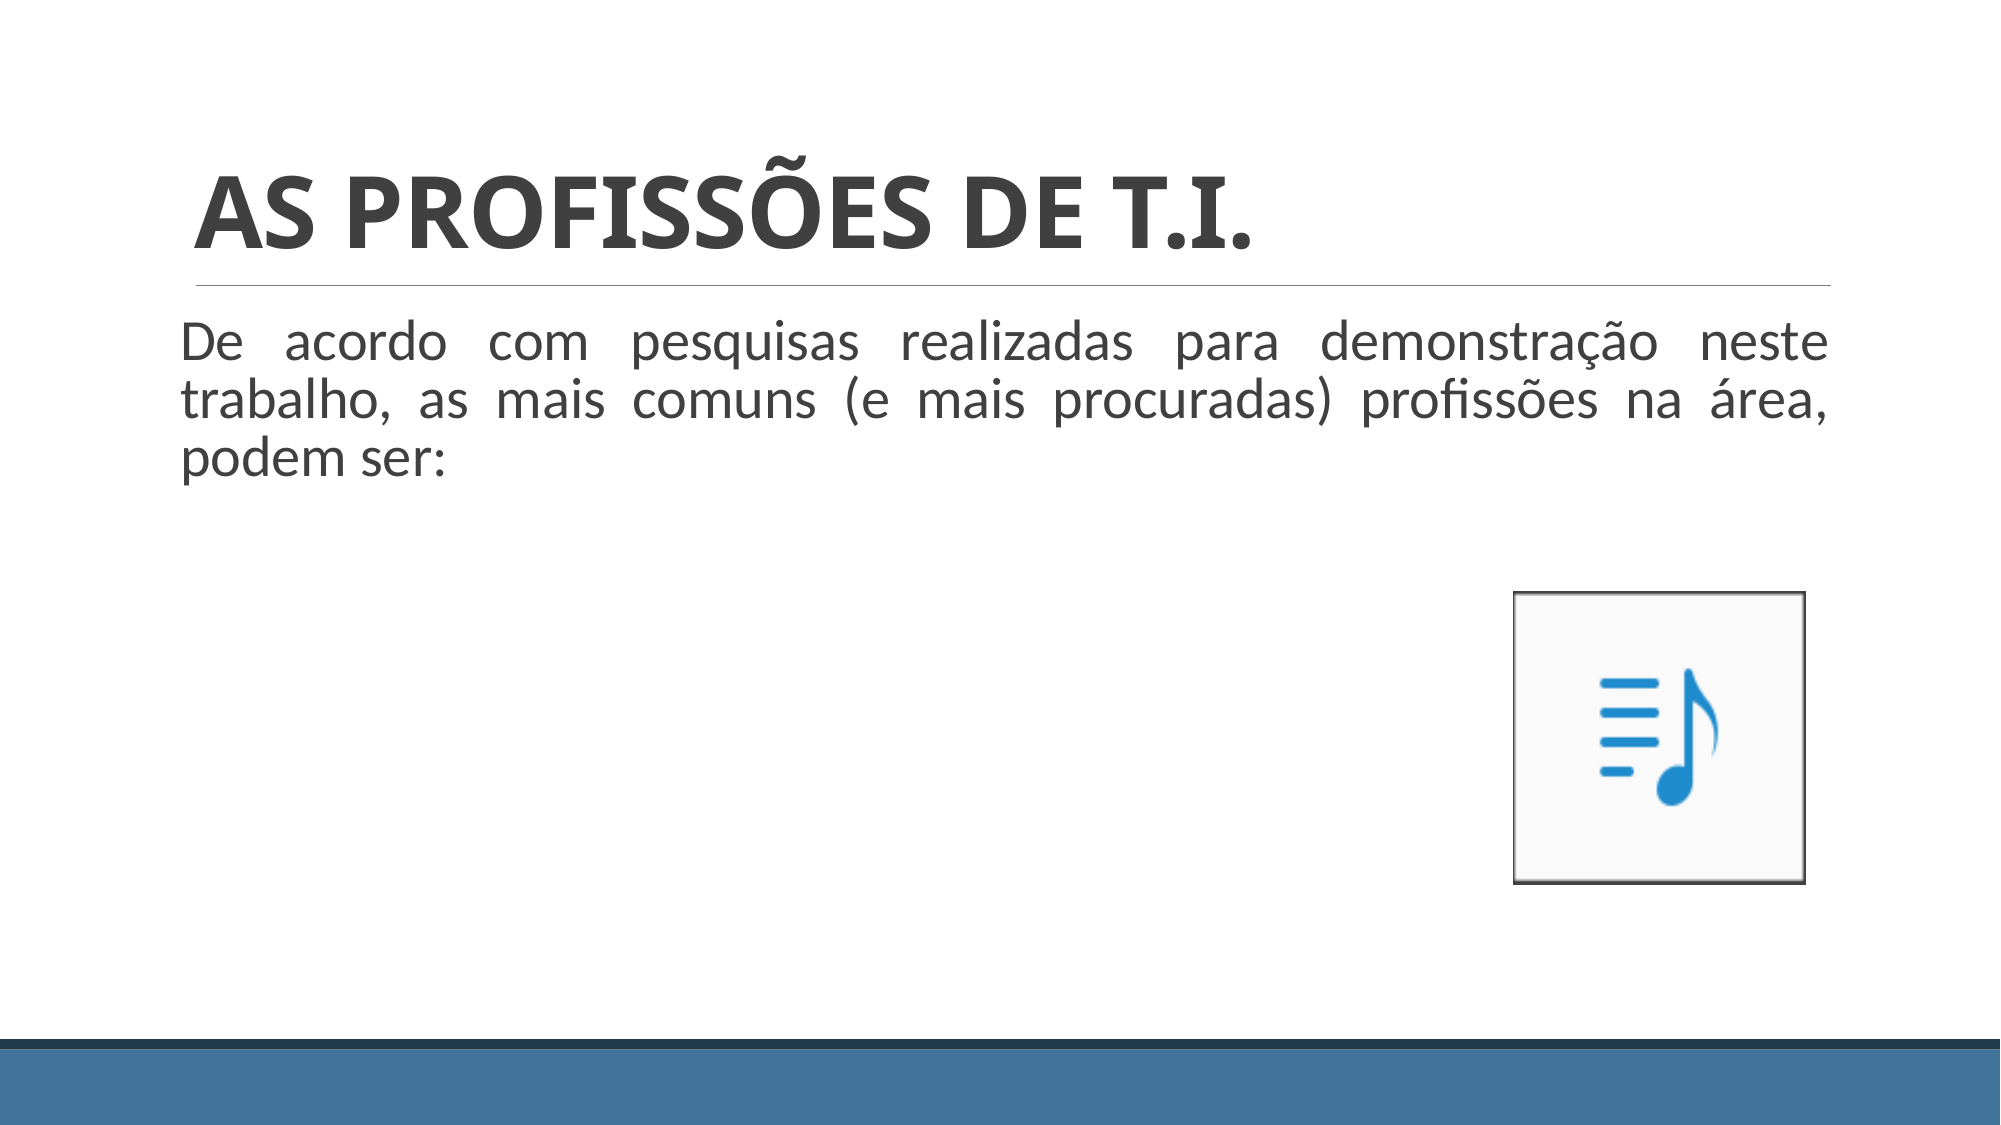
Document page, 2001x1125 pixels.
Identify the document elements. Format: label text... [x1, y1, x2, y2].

text_box [1511, 590, 1808, 886]
text_box AS PROFISSÕES DE T.I. [180, 47, 1830, 285]
text_box De acordo com pesquisas realizadas para demonstração neste trabalho, as mais comuns (e mais procuradas) profissões na área, podem ser: [180, 309, 1830, 1044]
